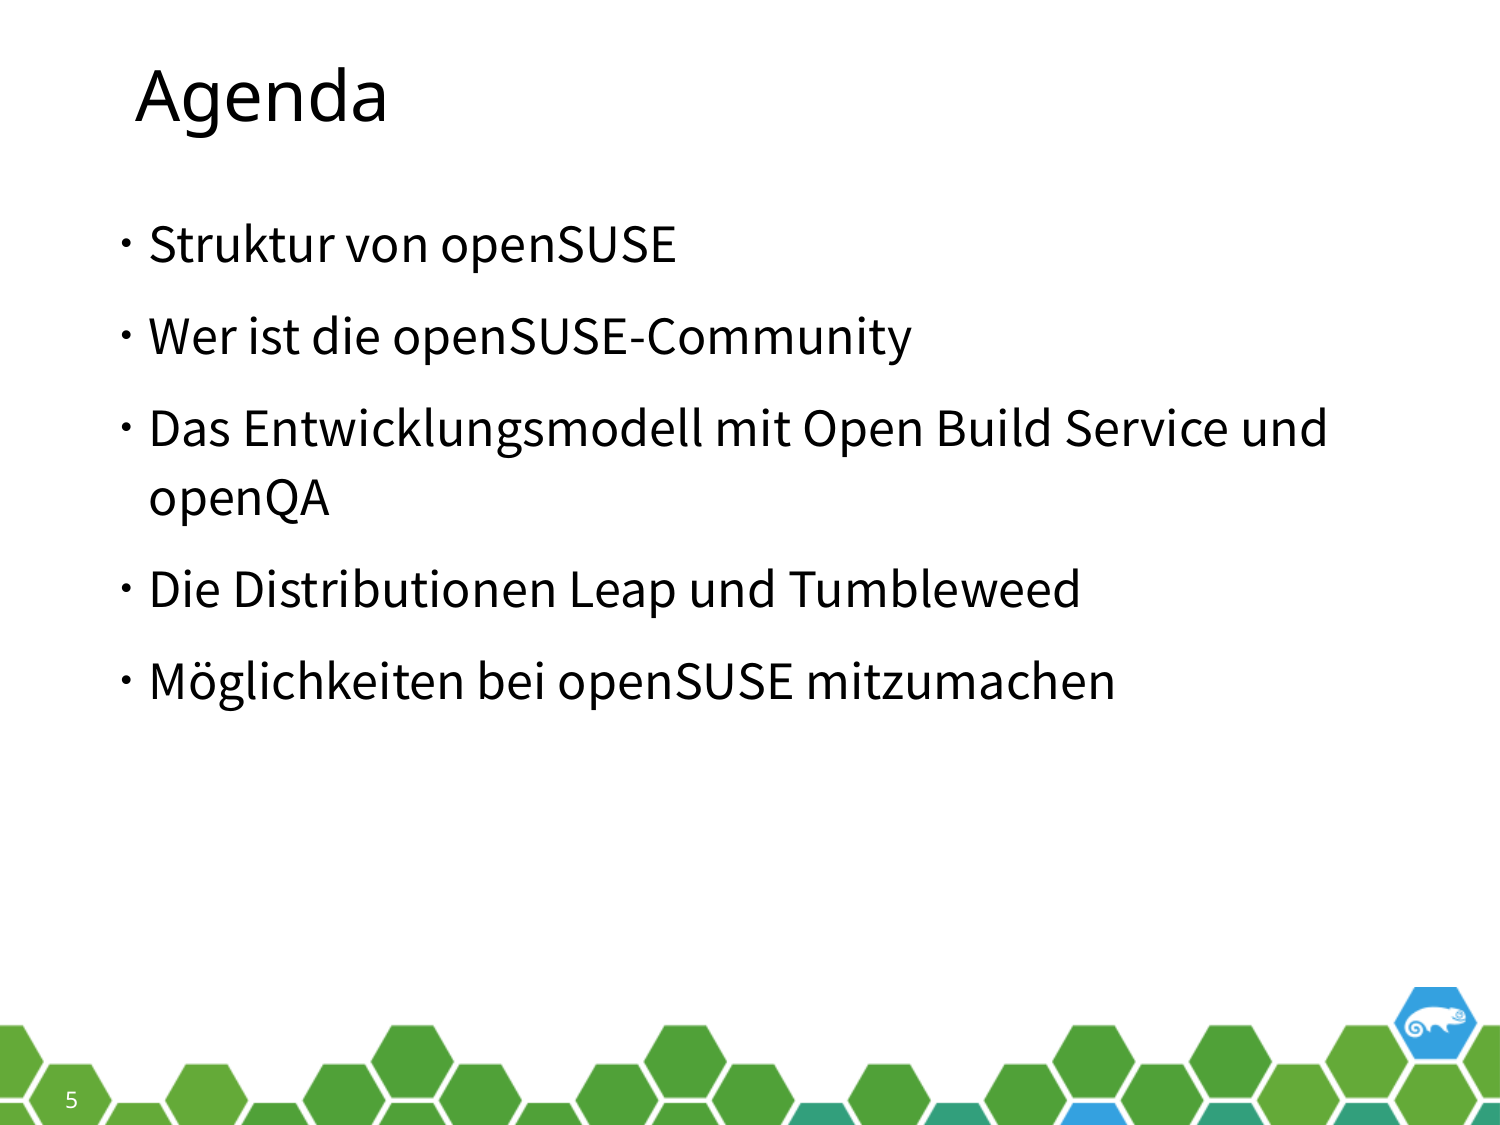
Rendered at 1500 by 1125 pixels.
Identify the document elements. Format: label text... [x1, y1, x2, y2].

title Agenda [135, 12, 1372, 175]
list Struktur von openSUSE Wer ist die openSUSE-Community Das Entwicklungsmodell mit Open Build Service und openQA Die Distributionen Leap und Tumbleweed Möglichkeiten bei openSUSE mitzumachen [120, 208, 1372, 862]
picture [0, 987, 1500, 1125]
